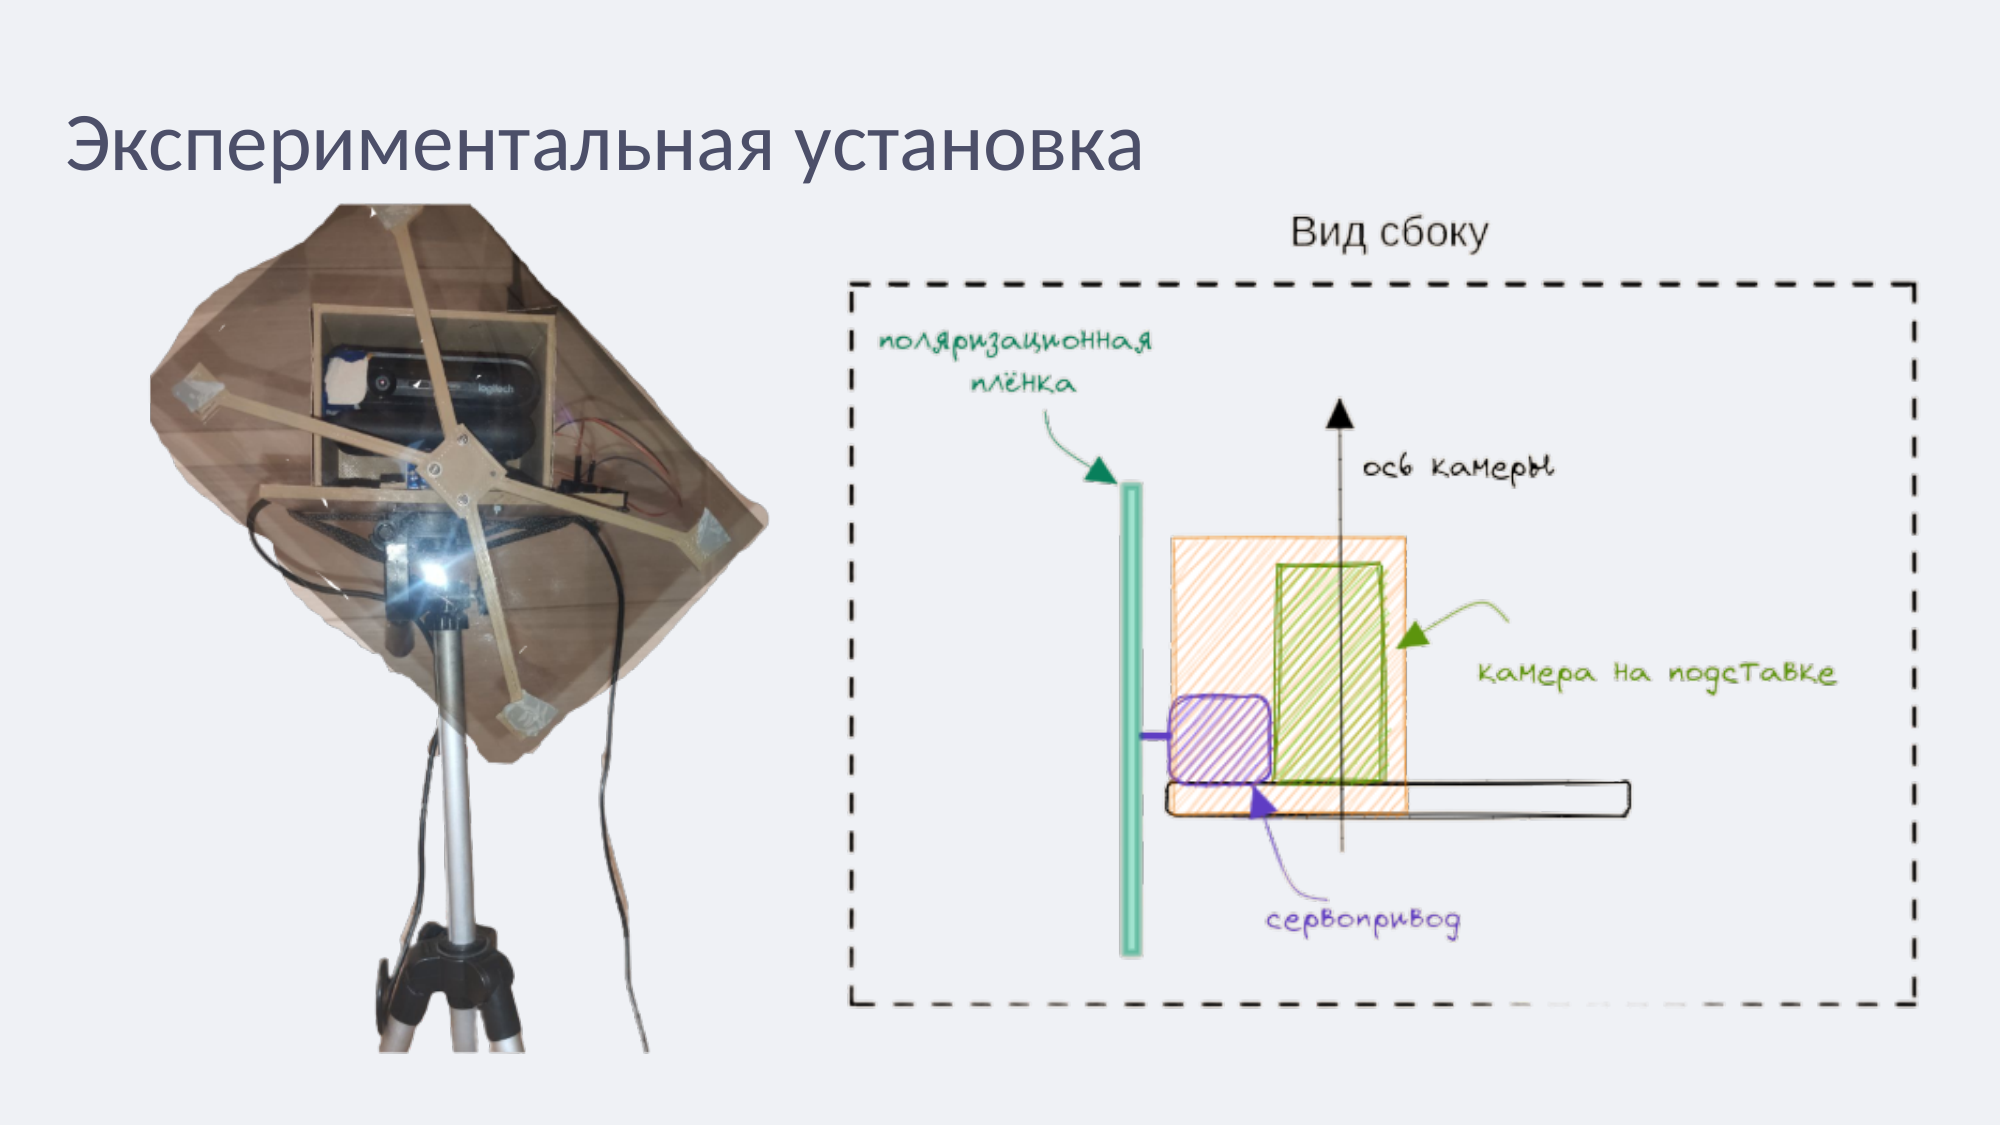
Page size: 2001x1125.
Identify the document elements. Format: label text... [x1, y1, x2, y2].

picture [65, 103, 1936, 1068]
title Экспериментальная установка [65, 0, 1565, 185]
